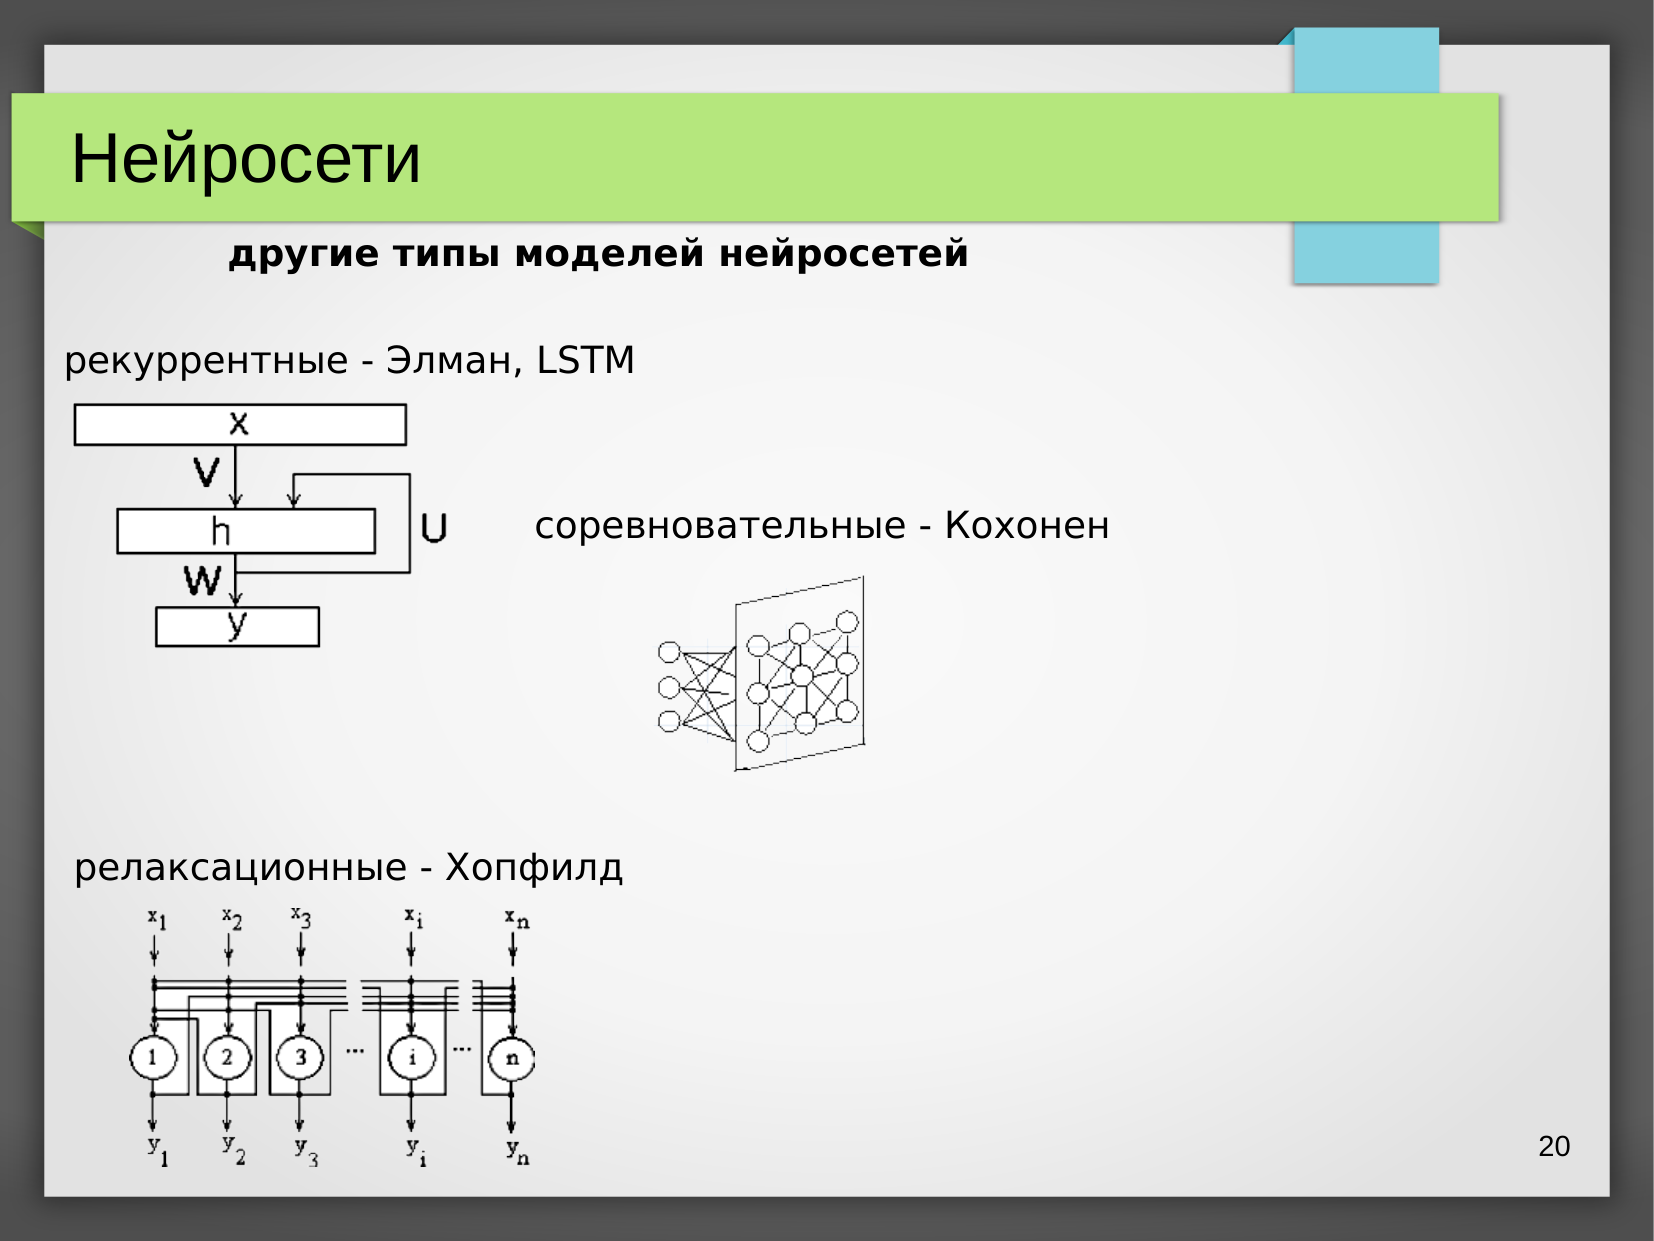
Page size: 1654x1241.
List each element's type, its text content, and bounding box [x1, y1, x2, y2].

text_box соревновательные - Кохонен [519, 496, 1158, 556]
text_box другие типы моделей нейросетей [212, 224, 1252, 283]
text_box релаксационные - Хопфилд [58, 838, 650, 897]
text_box рекуррентные - Элман, LSTM [48, 331, 662, 390]
title Нейросети [70, 118, 1205, 199]
picture [0, 0, 1654, 1241]
